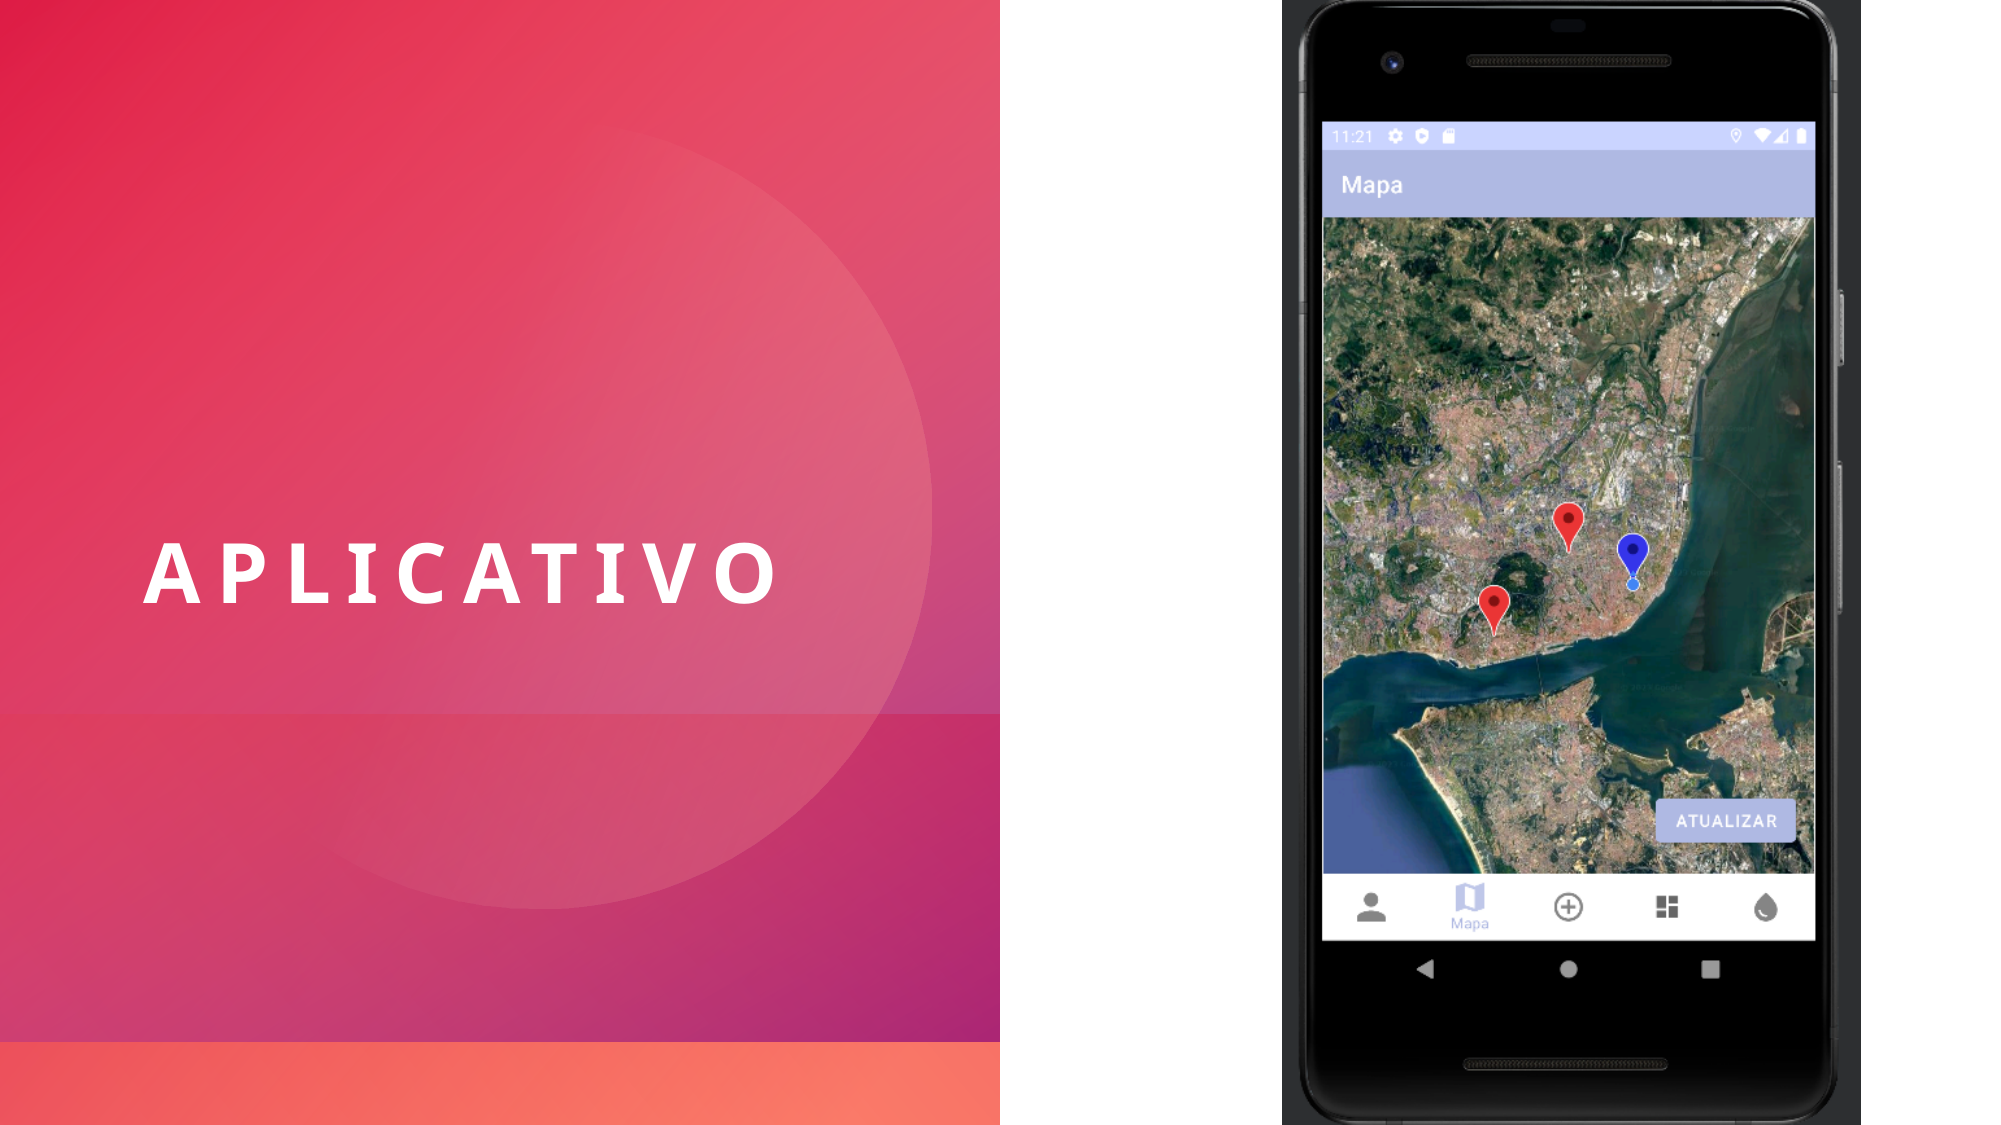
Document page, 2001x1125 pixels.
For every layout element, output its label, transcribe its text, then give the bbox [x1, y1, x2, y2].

text_box [0, 0, 1000, 1125]
picture [1282, 0, 1861, 1125]
title APLICATIvO [143, 89, 945, 621]
